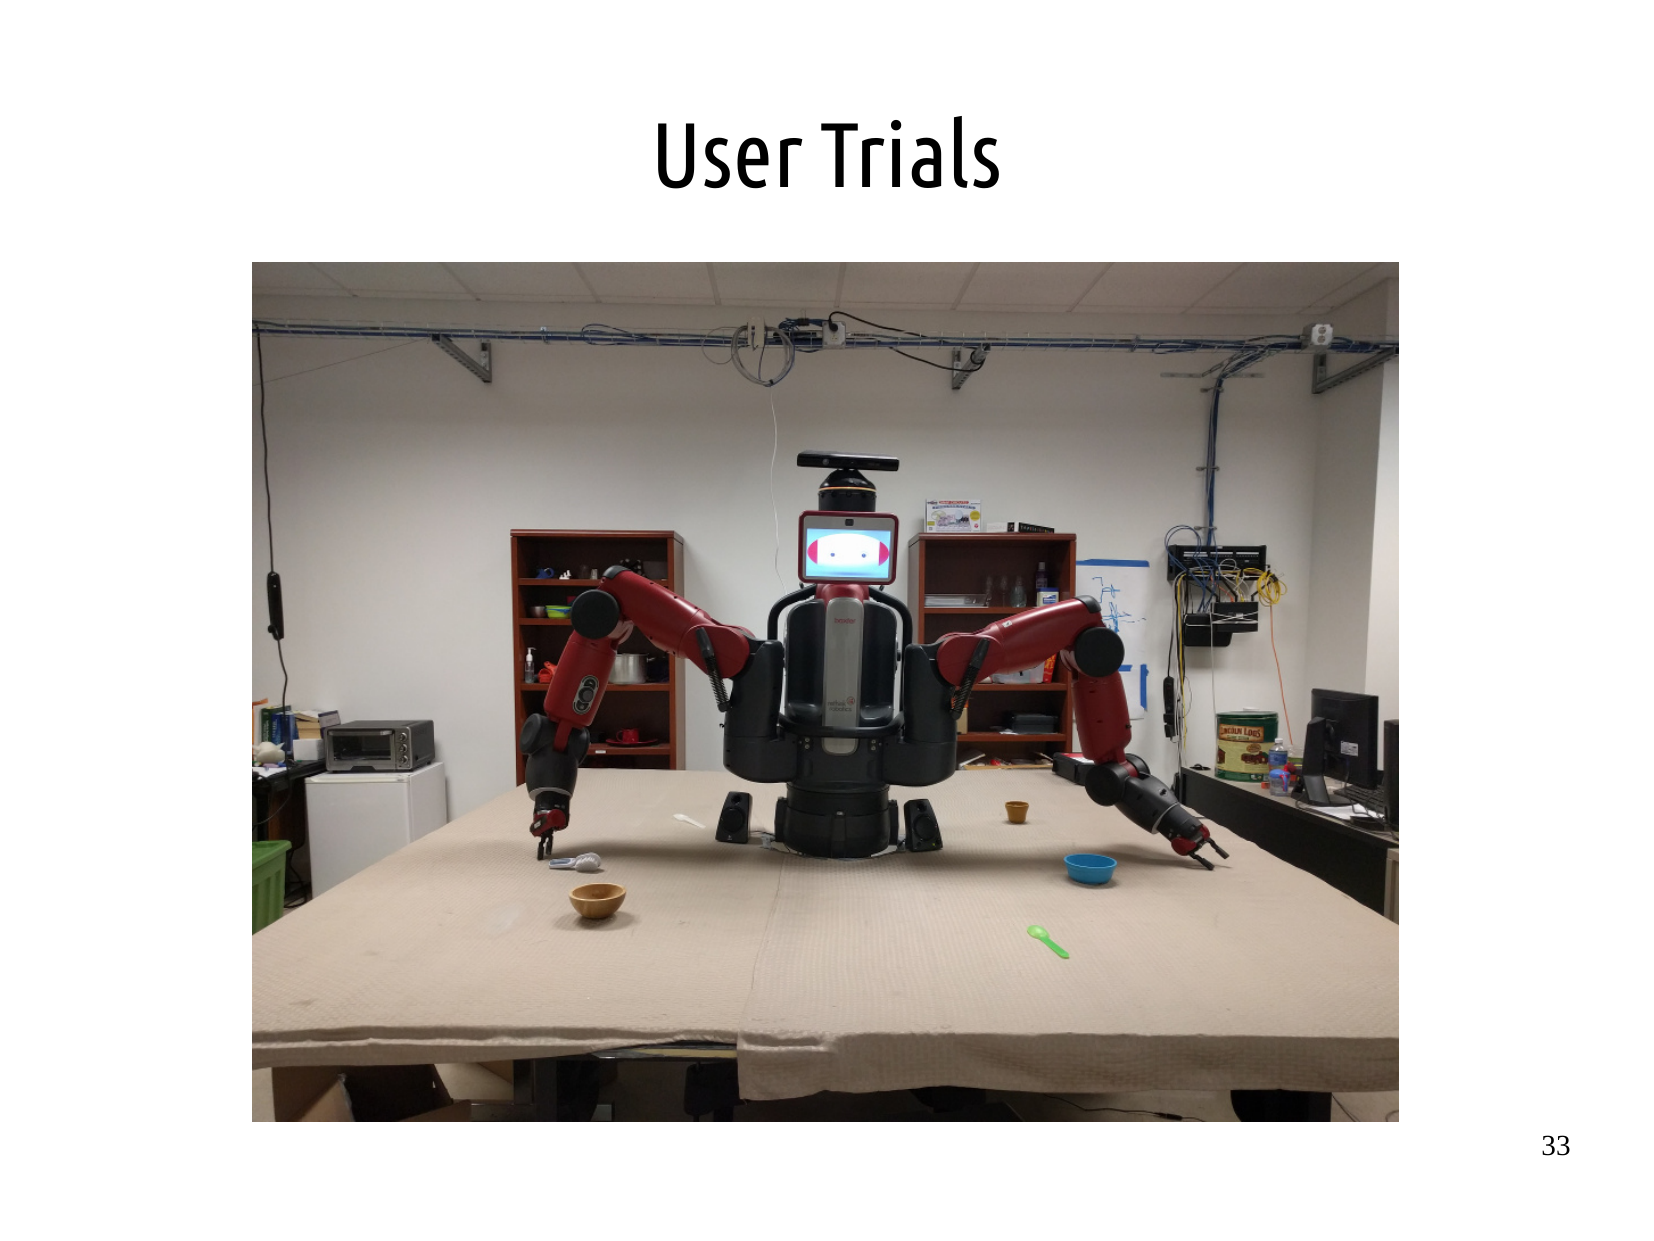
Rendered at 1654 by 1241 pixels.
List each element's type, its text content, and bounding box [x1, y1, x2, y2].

title User Trials [82, 49, 1571, 257]
picture [252, 262, 1399, 1122]
